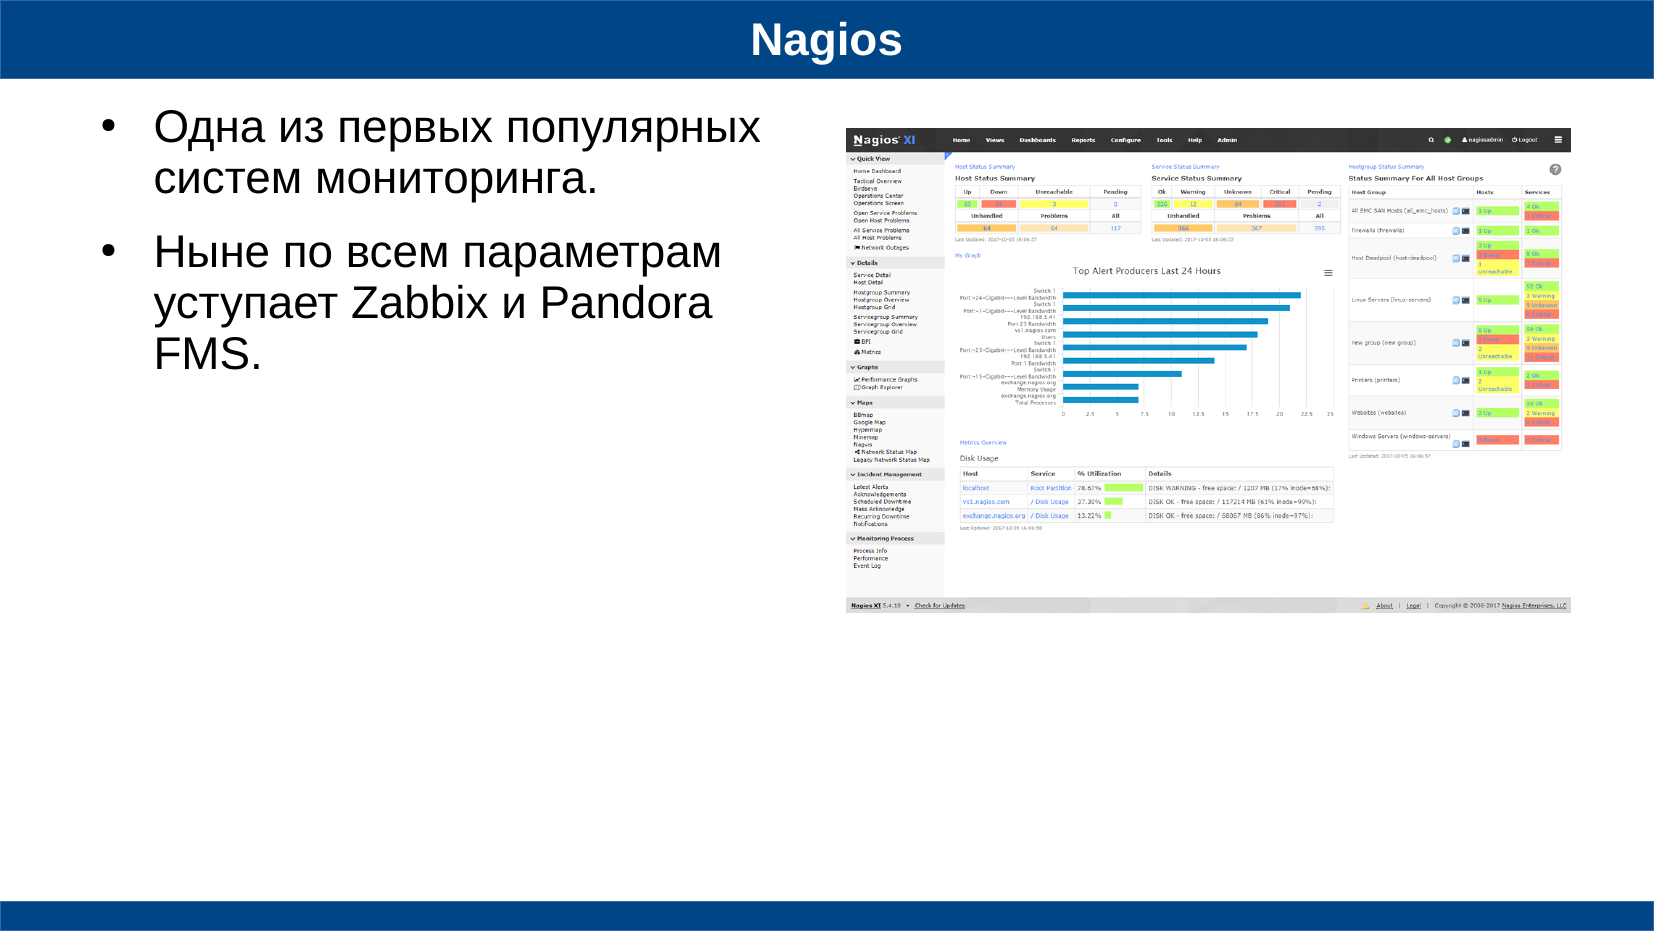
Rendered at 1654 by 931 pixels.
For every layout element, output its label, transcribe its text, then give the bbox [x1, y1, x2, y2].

list Одна из первых популярных систем мониторинга. Ныне по всем параметрам уступает Zabbix и Pandora FMS. [82, 101, 809, 641]
title Nagios [0, 0, 1654, 79]
picture [846, 128, 1571, 613]
